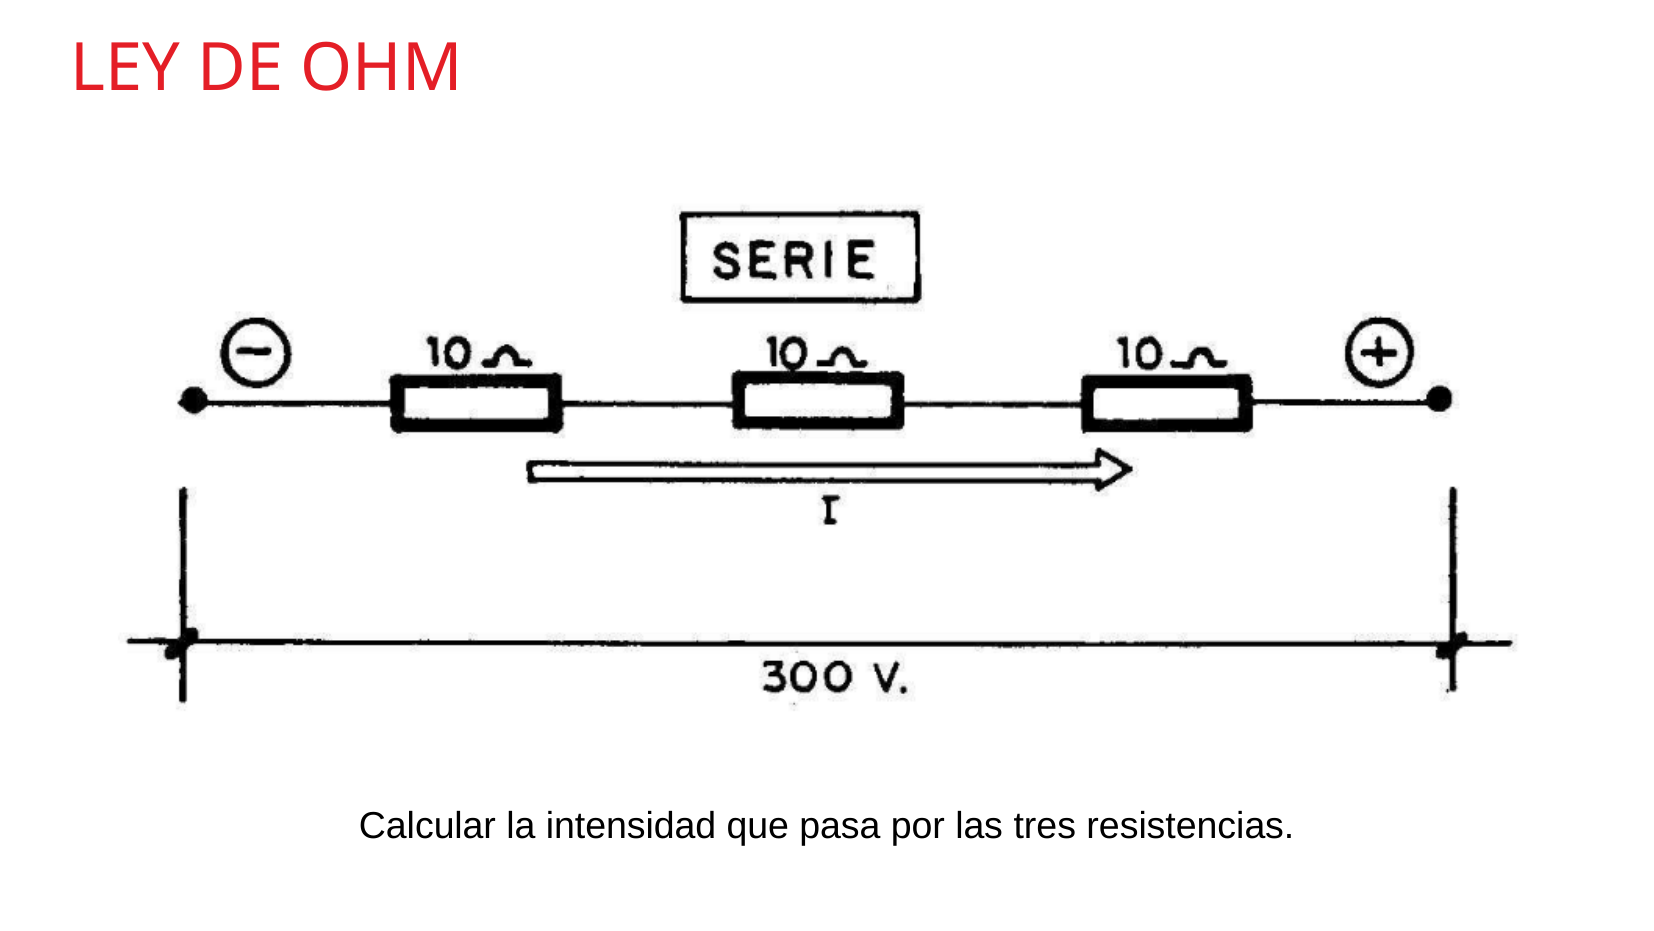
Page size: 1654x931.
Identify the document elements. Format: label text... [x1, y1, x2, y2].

picture [95, 188, 1558, 719]
text_box Calcular la intensidad que pasa por las tres resistencias. [344, 797, 1310, 855]
title LEY DE OHM [70, 11, 1347, 118]
